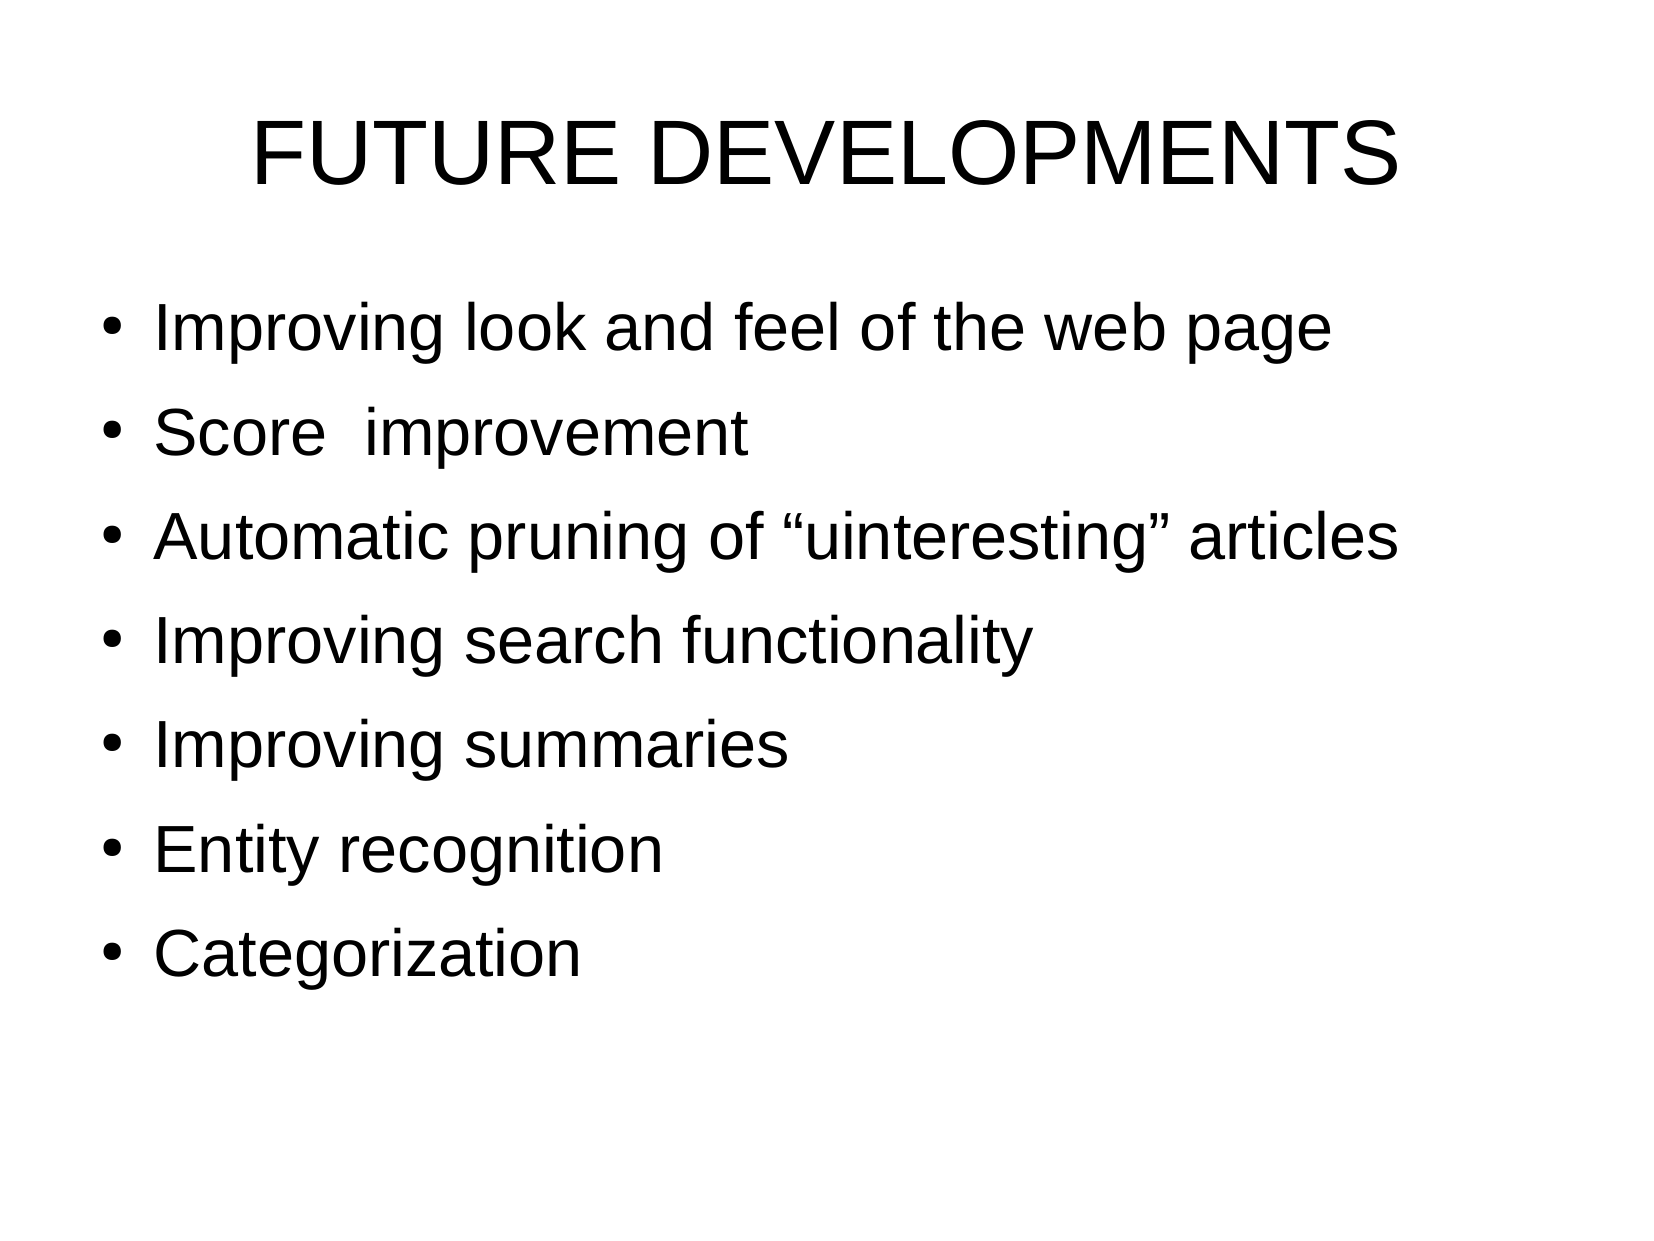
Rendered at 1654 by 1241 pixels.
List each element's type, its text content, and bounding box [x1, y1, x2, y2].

title FUTURE DEVELOPMENTS [82, 49, 1571, 257]
list Improving look and feel of the web page Score improvement Automatic pruning of “uinteresting” articles Improving search functionality Improving summaries Entity recognition Categorization [82, 290, 1571, 1010]
